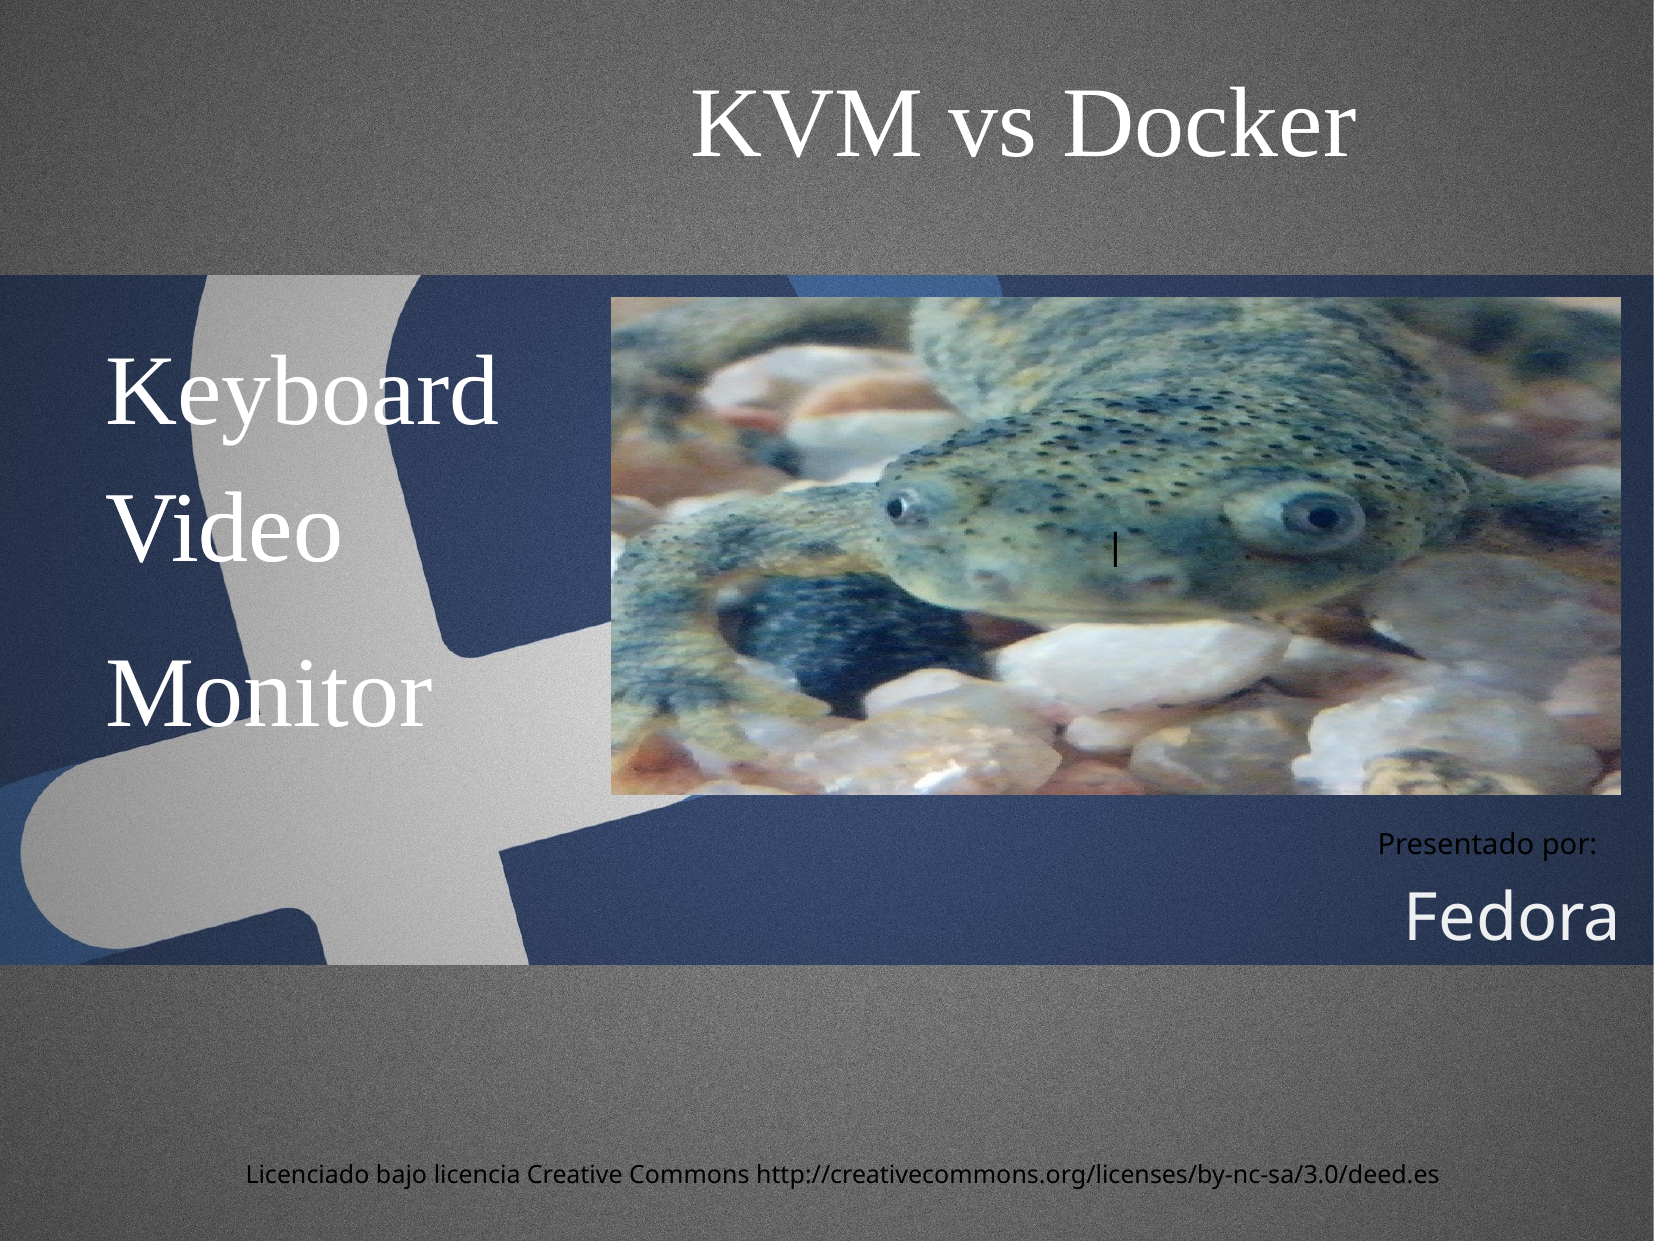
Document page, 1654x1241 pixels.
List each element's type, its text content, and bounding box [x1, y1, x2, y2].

text_box Presentado por: [797, 796, 1613, 855]
title Video [105, 464, 586, 587]
picture [0, 0, 1654, 1241]
title Monitor [105, 628, 586, 751]
text_box KVM vs Docker [690, 0, 1591, 297]
text_box Fedora [688, 870, 1654, 963]
title Keyboard [105, 327, 586, 450]
text_box Licenciado bajo licencia Creative Commons http://creativecommons.org/licenses/by-nc-sa/3.0/deed.es [74, 1126, 1613, 1197]
